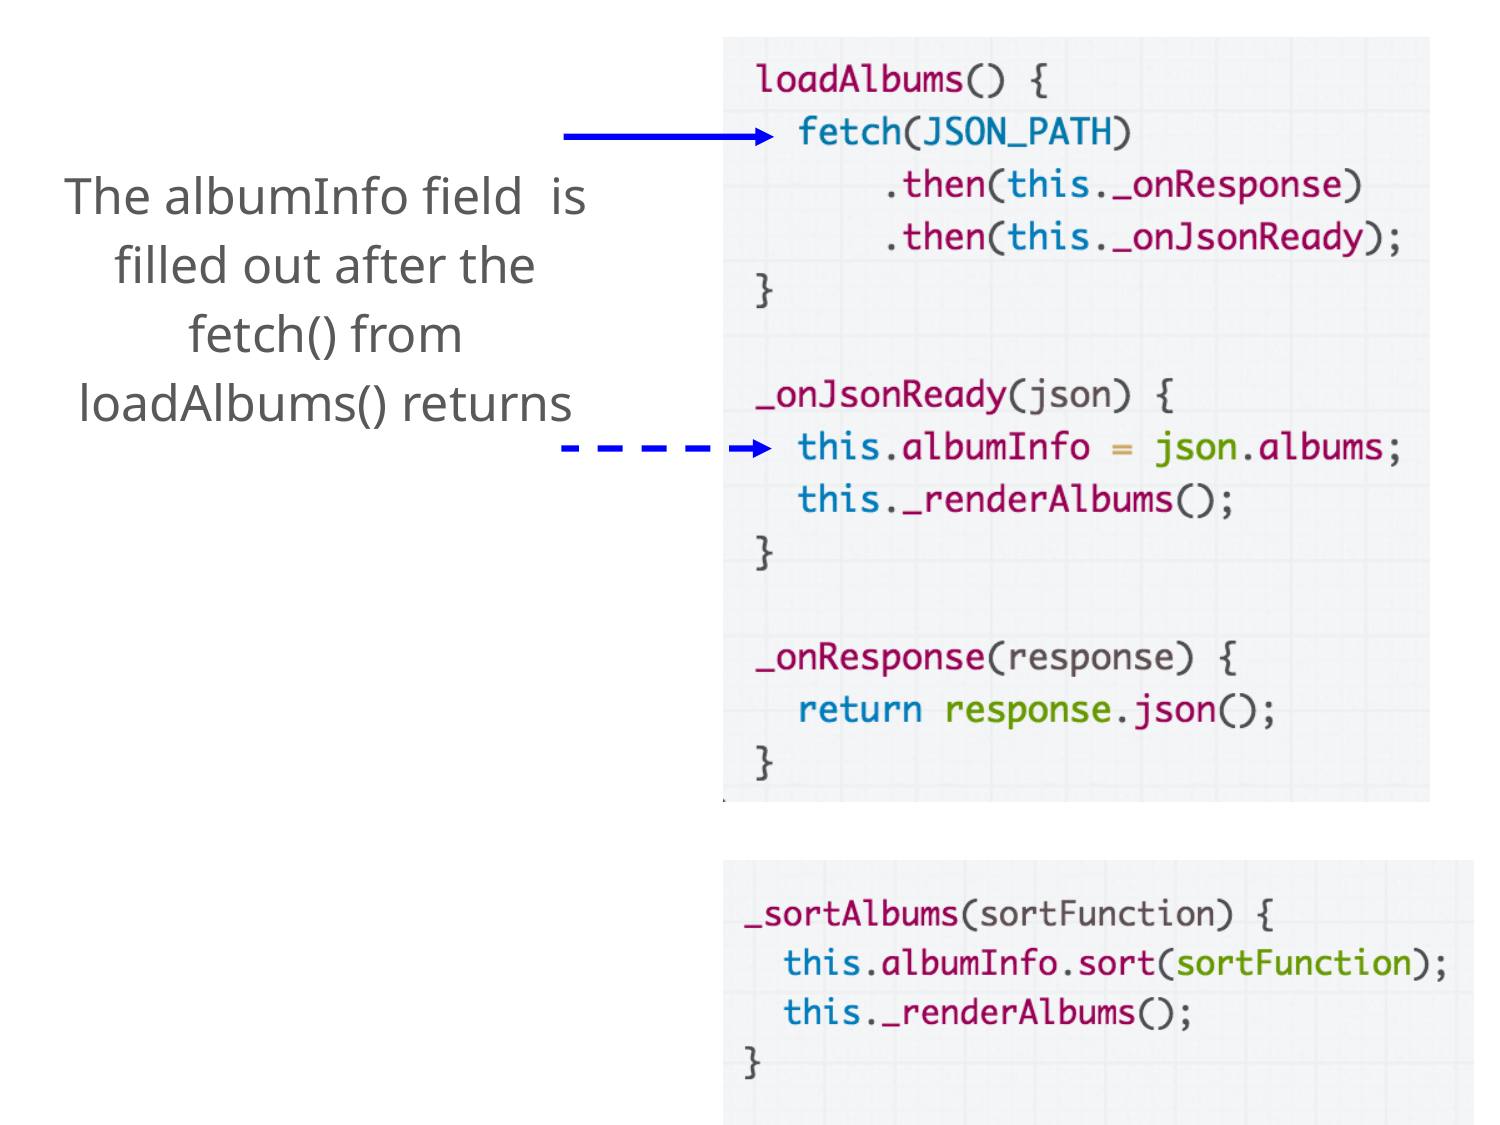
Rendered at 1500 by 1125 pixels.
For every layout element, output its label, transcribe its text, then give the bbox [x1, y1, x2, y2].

picture [723, 860, 1474, 1125]
list The albumInfo field is filled out after the fetch() from loadAlbums() returns [43, 140, 609, 465]
picture [723, 37, 1430, 802]
